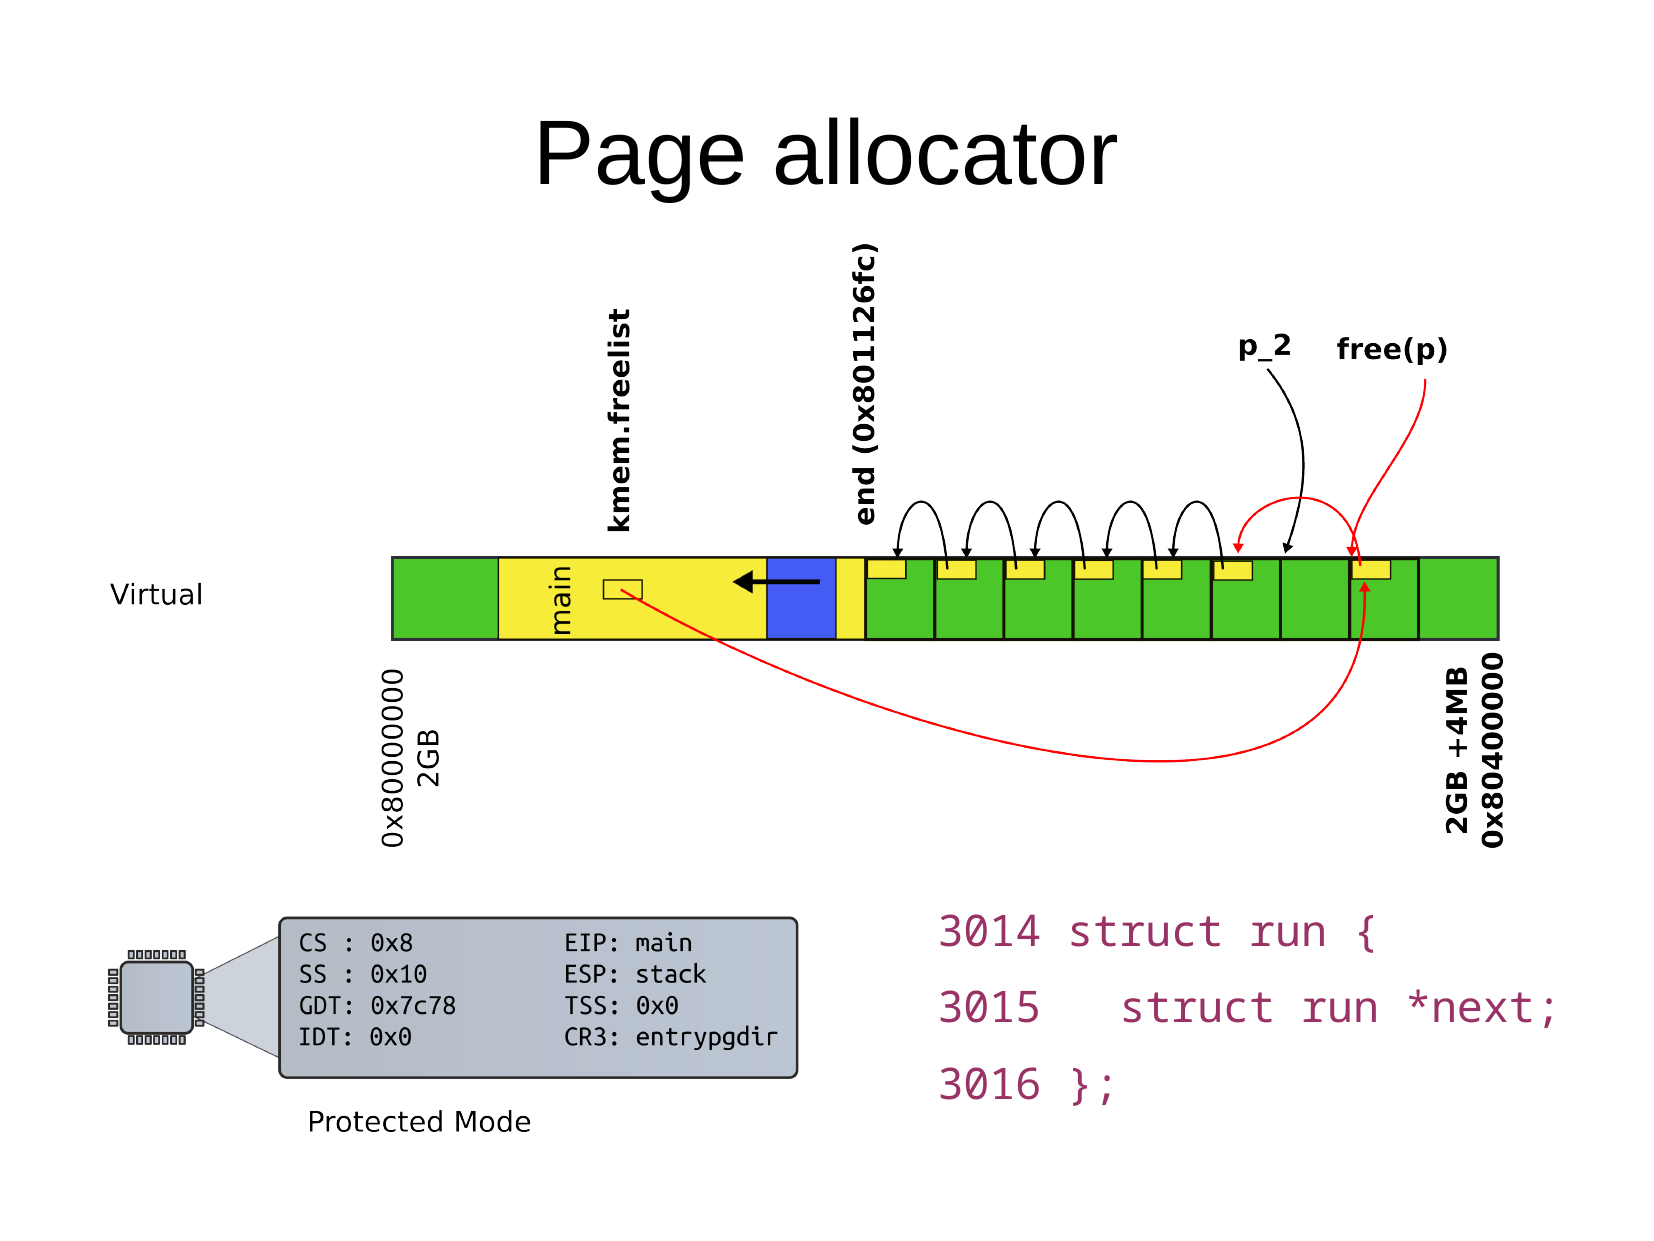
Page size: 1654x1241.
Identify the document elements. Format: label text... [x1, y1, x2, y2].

picture [108, 244, 1503, 1132]
title Page allocator [82, 49, 1571, 257]
list 3014 struct run { 3015 struct run *next; 3016 }; [937, 900, 1571, 1163]
